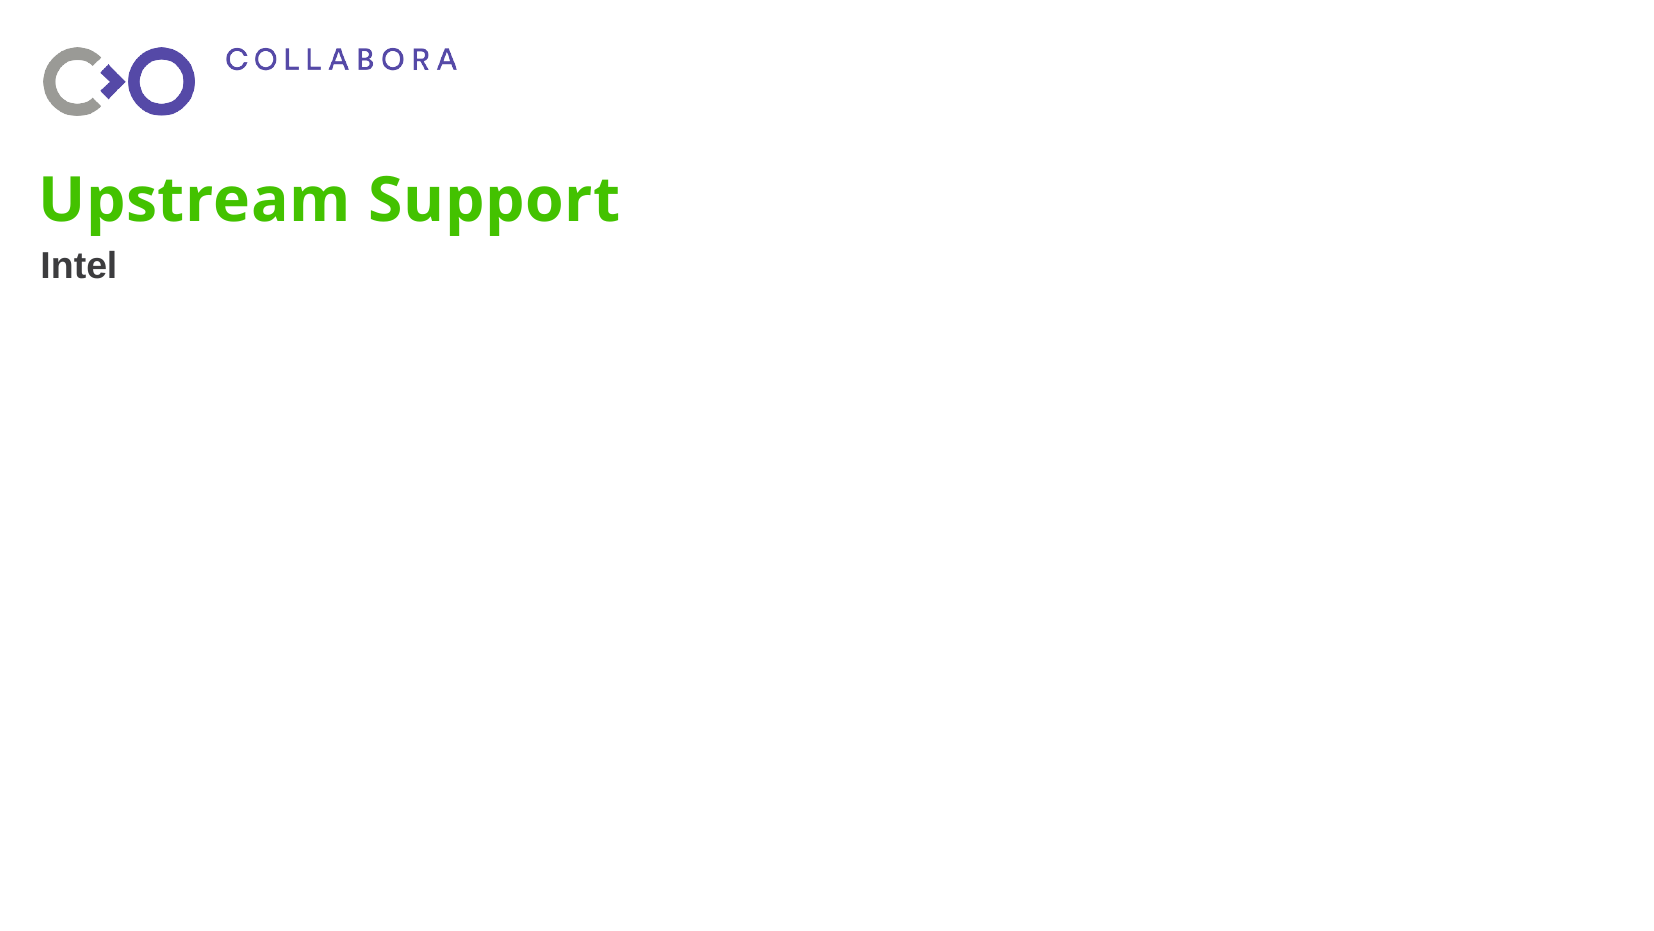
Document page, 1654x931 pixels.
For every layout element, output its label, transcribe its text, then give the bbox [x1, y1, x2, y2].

picture [43, 47, 457, 116]
title Upstream Support [38, 159, 1614, 216]
text_box Intel [40, 240, 1613, 290]
